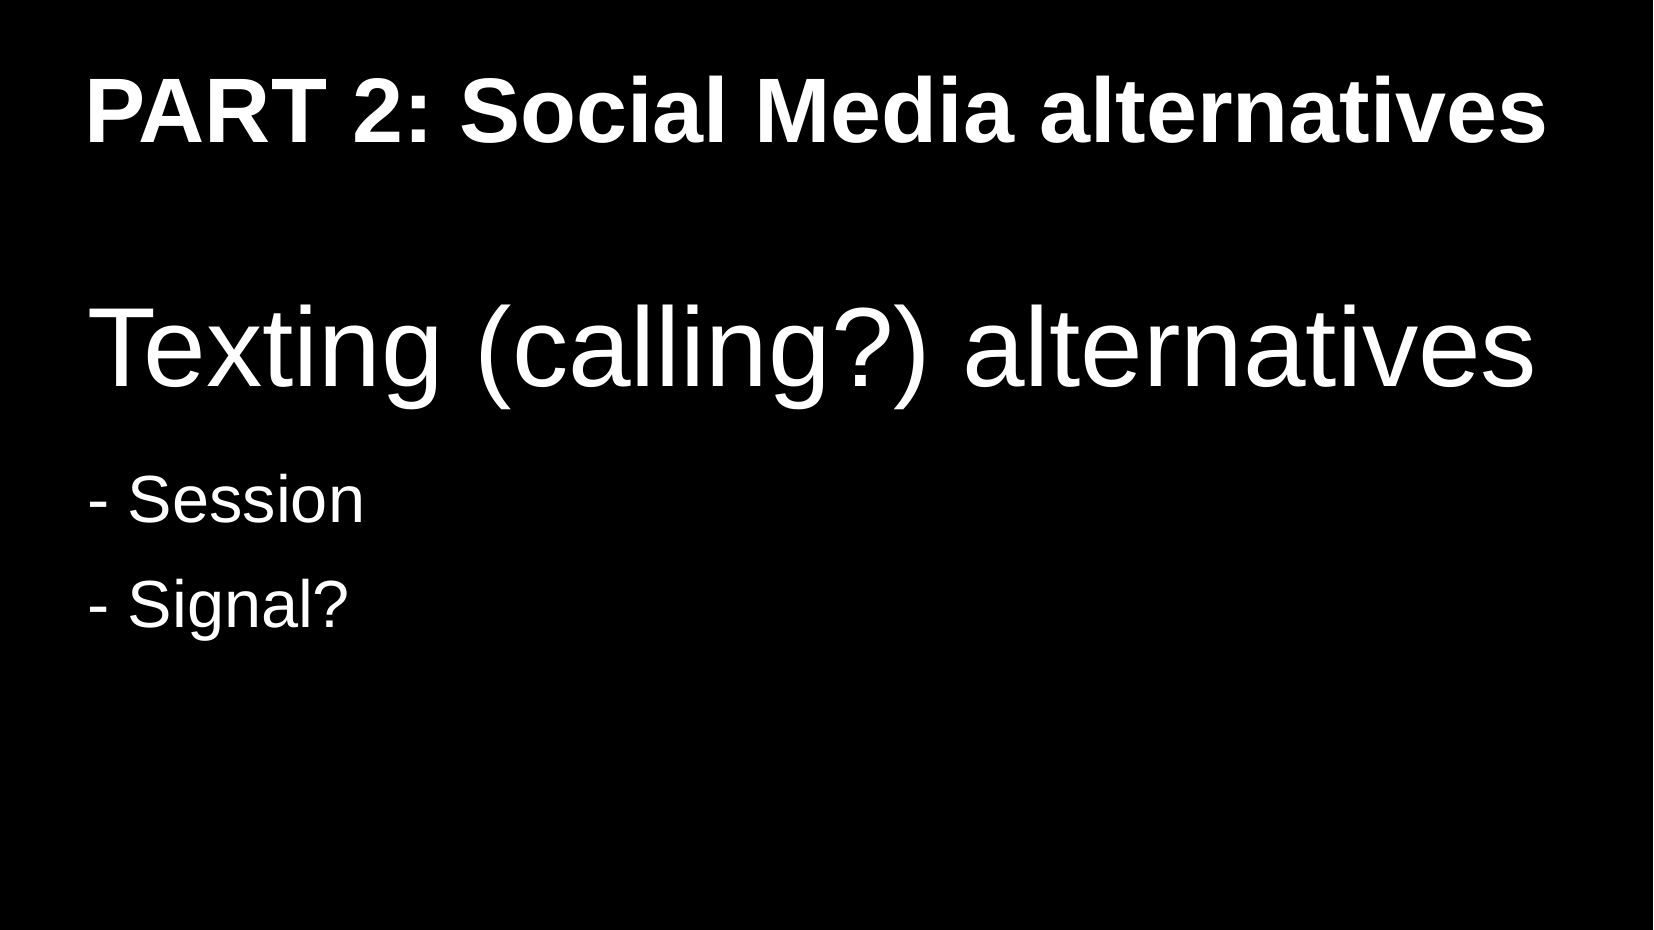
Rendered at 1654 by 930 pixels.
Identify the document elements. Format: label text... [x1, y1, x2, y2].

title PART 2: Social Media alternatives [84, 56, 1561, 166]
list - Session - Signal? [87, 462, 1573, 852]
list Texting (calling?) alternatives [87, 285, 1573, 447]
